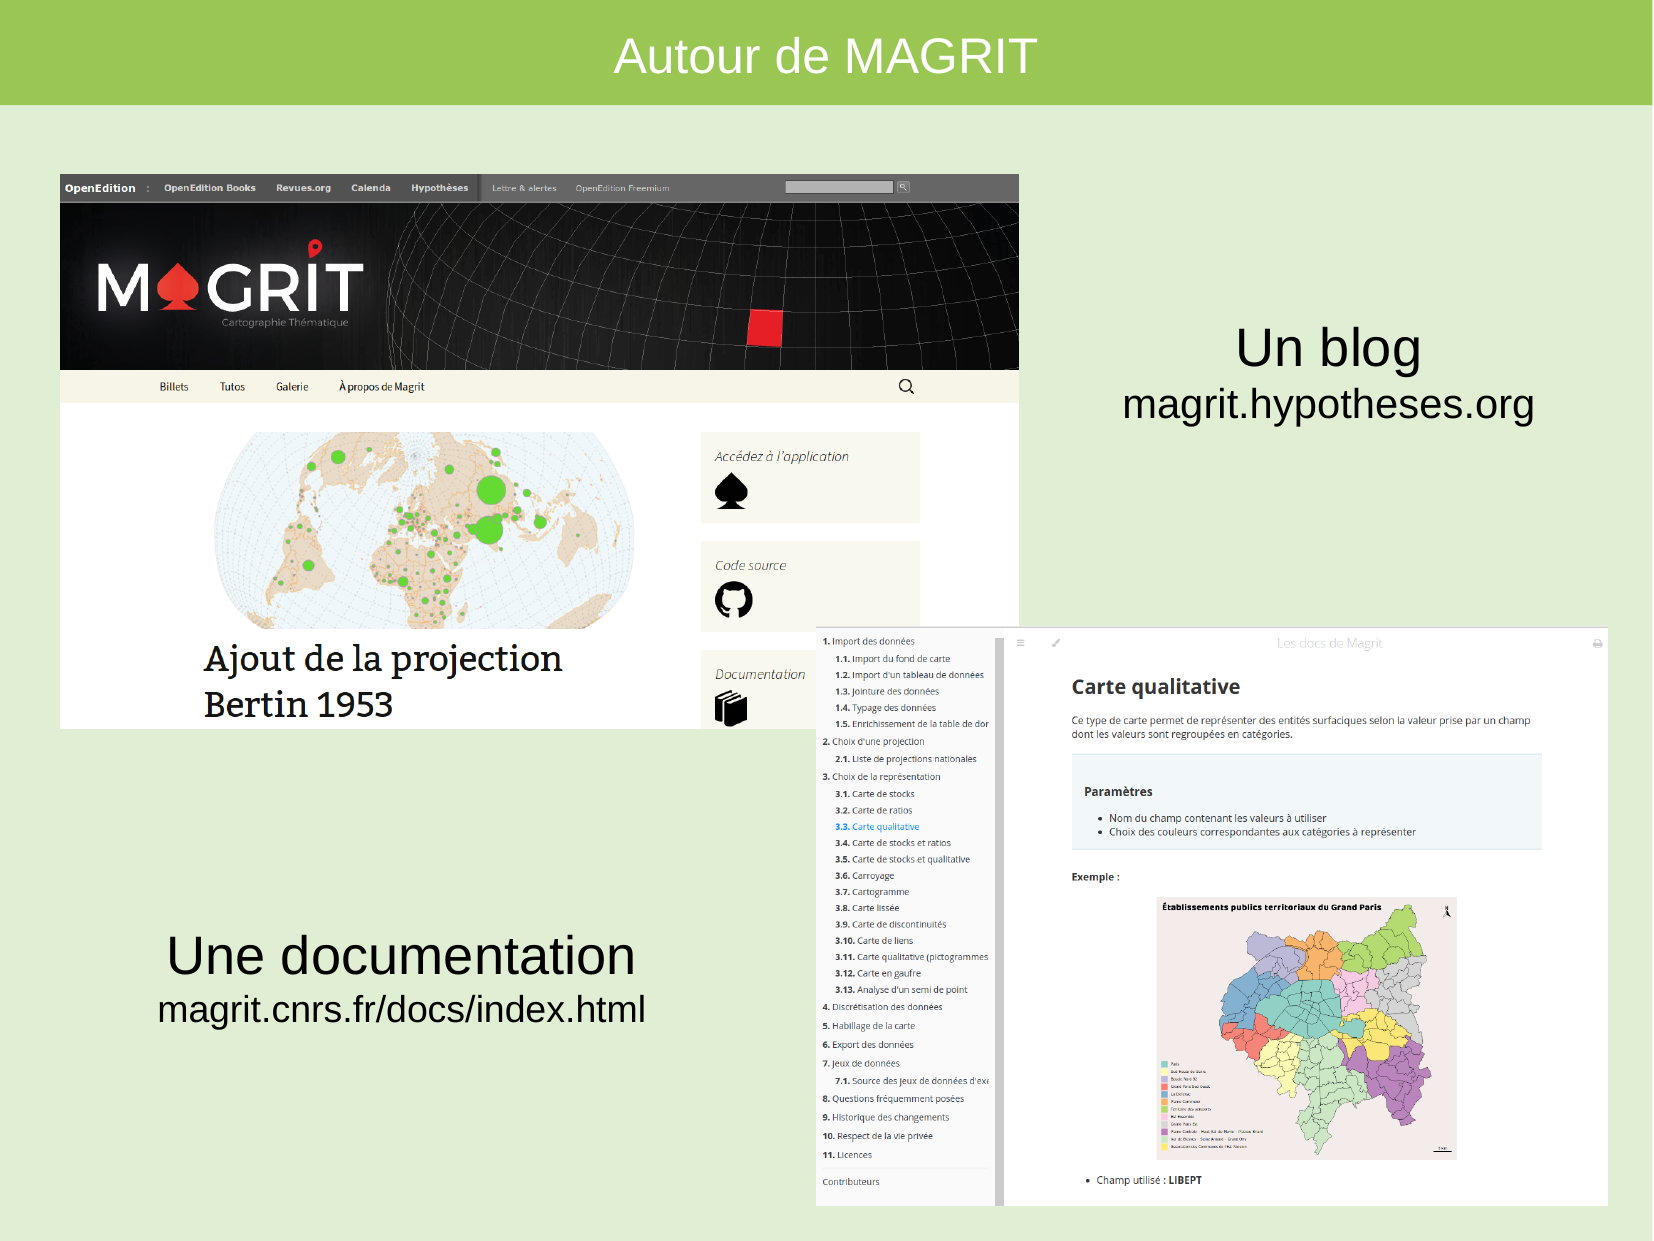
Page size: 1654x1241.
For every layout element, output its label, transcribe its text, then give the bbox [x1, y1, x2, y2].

picture [60, 174, 1608, 1206]
text_box Autour de MAGRIT [82, 19, 1570, 88]
text_box Une documentation magrit.cnrs.fr/docs/index.html [116, 912, 687, 988]
text_box Un blog magrit.hypotheses.org [1044, 304, 1614, 380]
